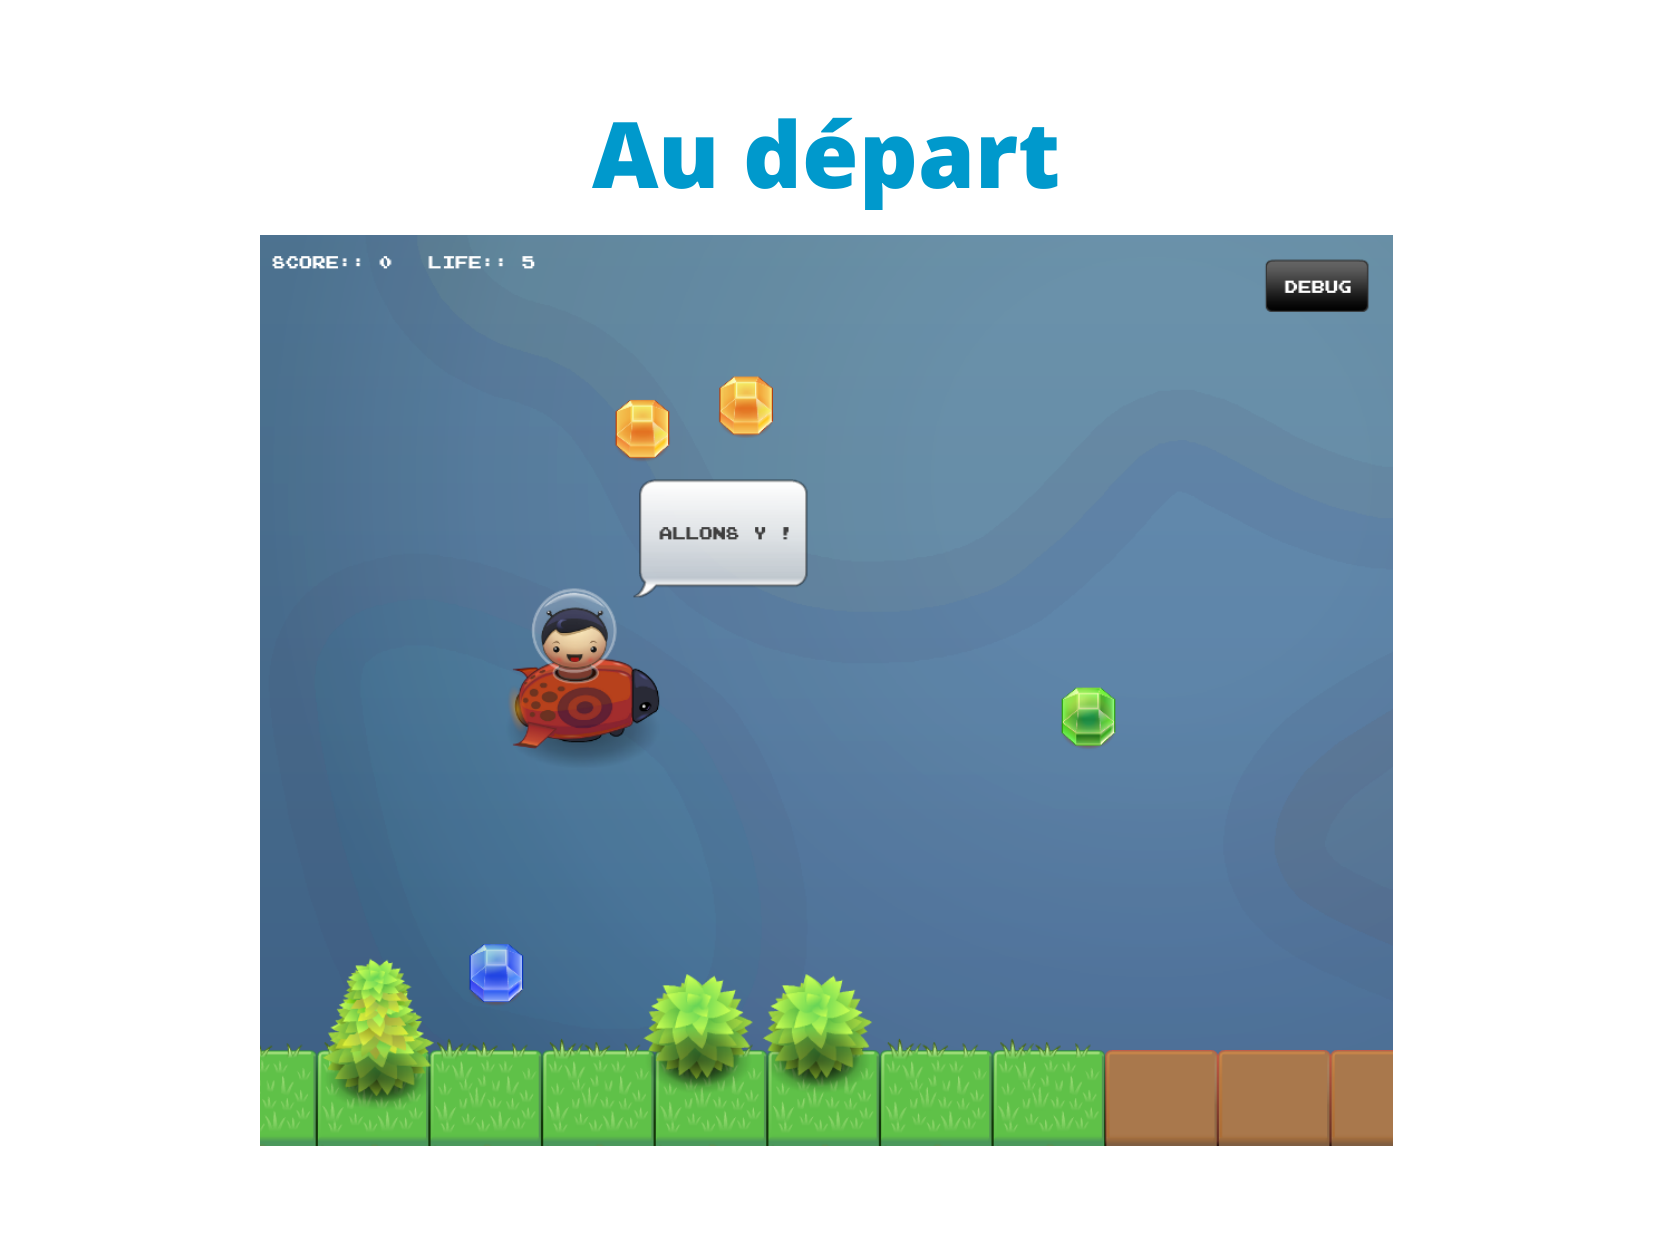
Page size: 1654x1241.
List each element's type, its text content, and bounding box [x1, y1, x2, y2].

picture [260, 235, 1393, 1146]
title Au départ [82, 49, 1571, 257]
